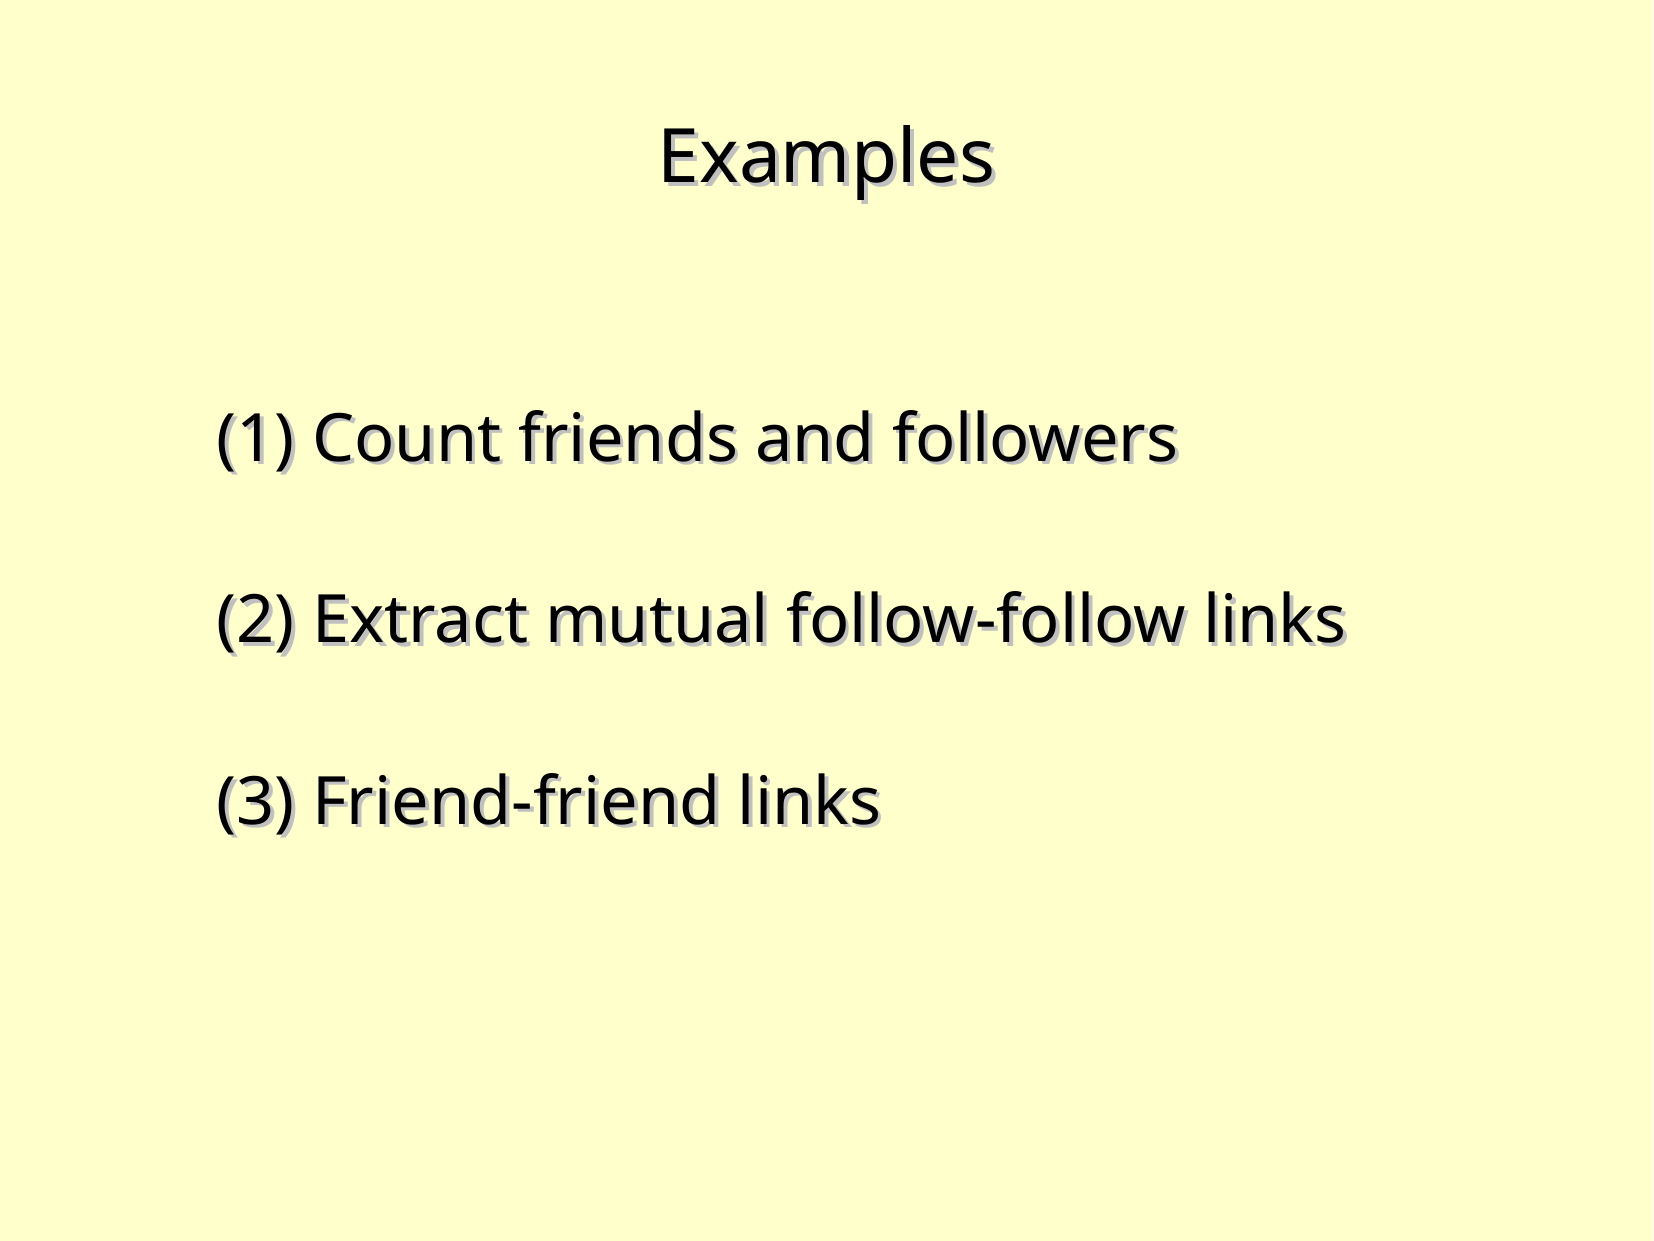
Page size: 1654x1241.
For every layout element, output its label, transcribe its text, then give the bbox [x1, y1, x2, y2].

text_box (1) Count friends and followers (2) Extract mutual follow-follow links (3) Friend-friend links [202, 382, 1385, 799]
title Examples [82, 49, 1571, 257]
